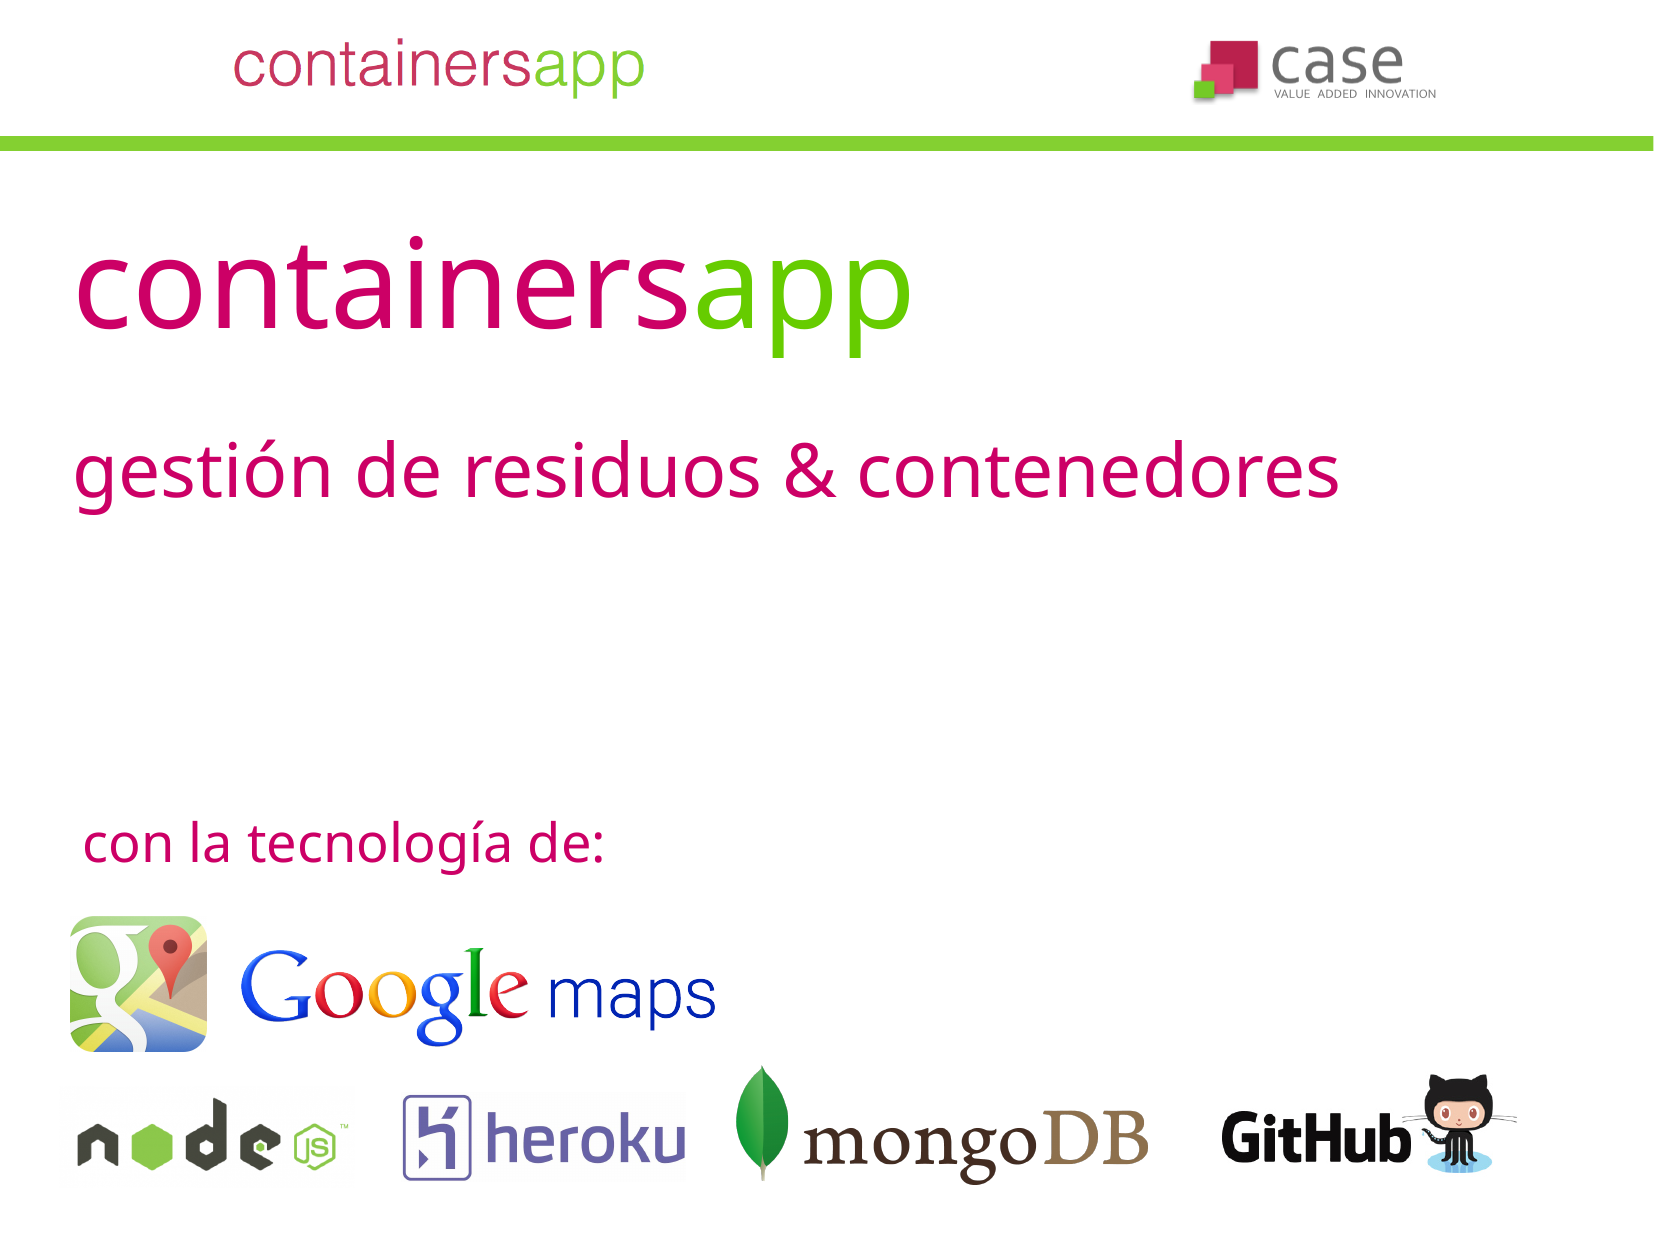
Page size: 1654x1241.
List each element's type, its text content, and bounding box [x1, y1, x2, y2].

picture [0, 5, 1654, 151]
picture [1214, 1033, 1524, 1215]
picture [70, 916, 207, 1053]
picture [401, 1092, 686, 1182]
title containersapp a gestión de residuos & contenedores [72, 207, 1561, 507]
picture [59, 1086, 355, 1188]
title con la tecnología de: [82, 737, 1571, 945]
picture [720, 1051, 1163, 1199]
picture [241, 948, 715, 1047]
